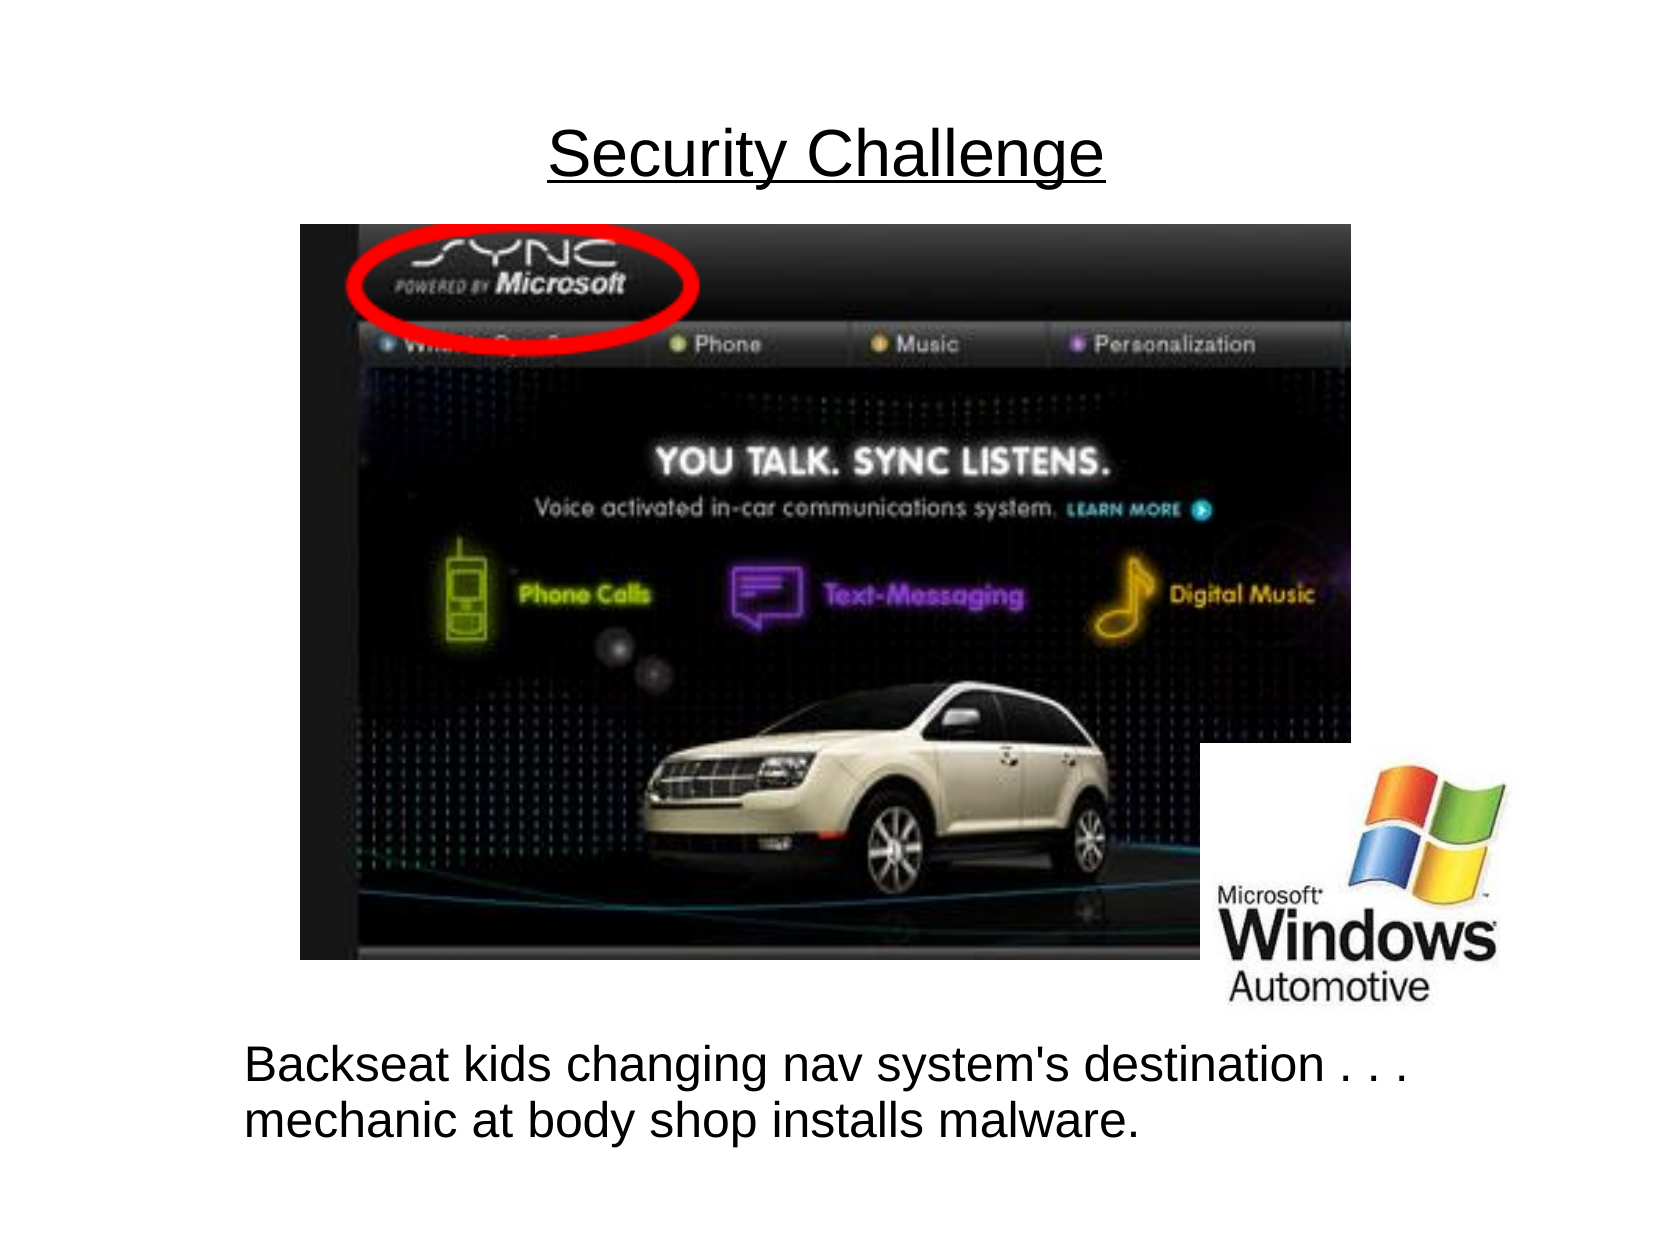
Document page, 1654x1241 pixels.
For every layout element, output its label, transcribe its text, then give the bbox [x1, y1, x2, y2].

title Security Challenge [82, 49, 1571, 257]
picture [300, 224, 1513, 1013]
text_box Backseat kids changing nav system's destination . . . mechanic at body shop installs malware. [229, 1029, 1425, 1156]
